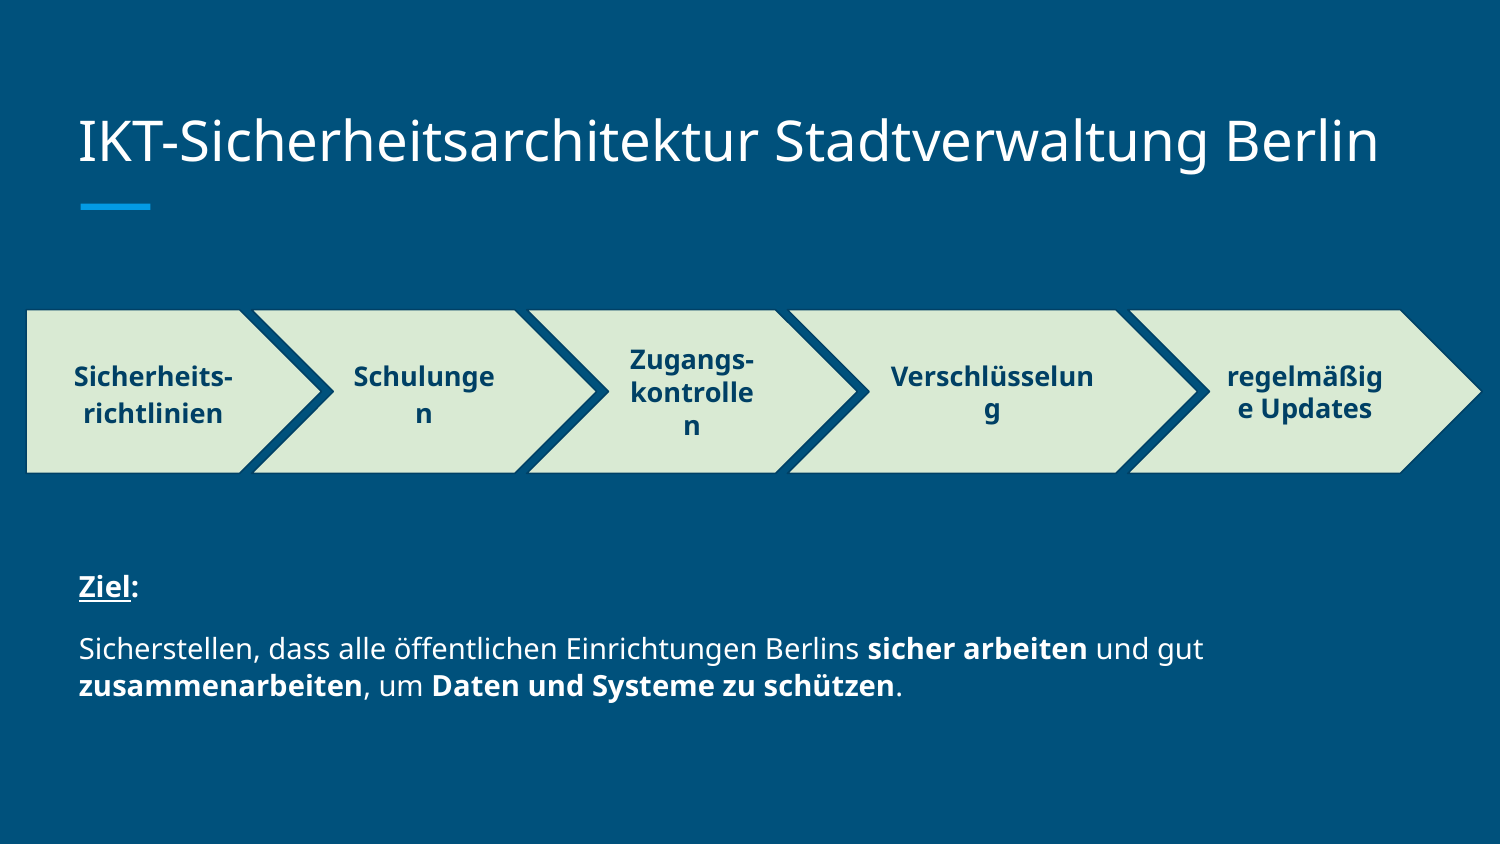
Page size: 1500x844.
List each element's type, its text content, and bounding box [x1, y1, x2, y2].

text_box Sicherheits- richtlinien [26, 309, 322, 474]
text_box Schulungen [251, 309, 597, 474]
text_box regelmäßige Updates [1127, 309, 1483, 474]
text_box Verschlüsselung [787, 309, 1198, 474]
title IKT-Sicherheitsarchitektur Stadtverwaltung Berlin [63, 75, 1437, 188]
text_box Zugangs- kontrollen [526, 309, 858, 474]
list Ziel: Sicherstellen, dass alle öffentlichen Einrichtungen Berlins sicher arbeiten und gut zusammenarbeiten, um Daten und Systeme zu schützen. [63, 551, 1437, 755]
